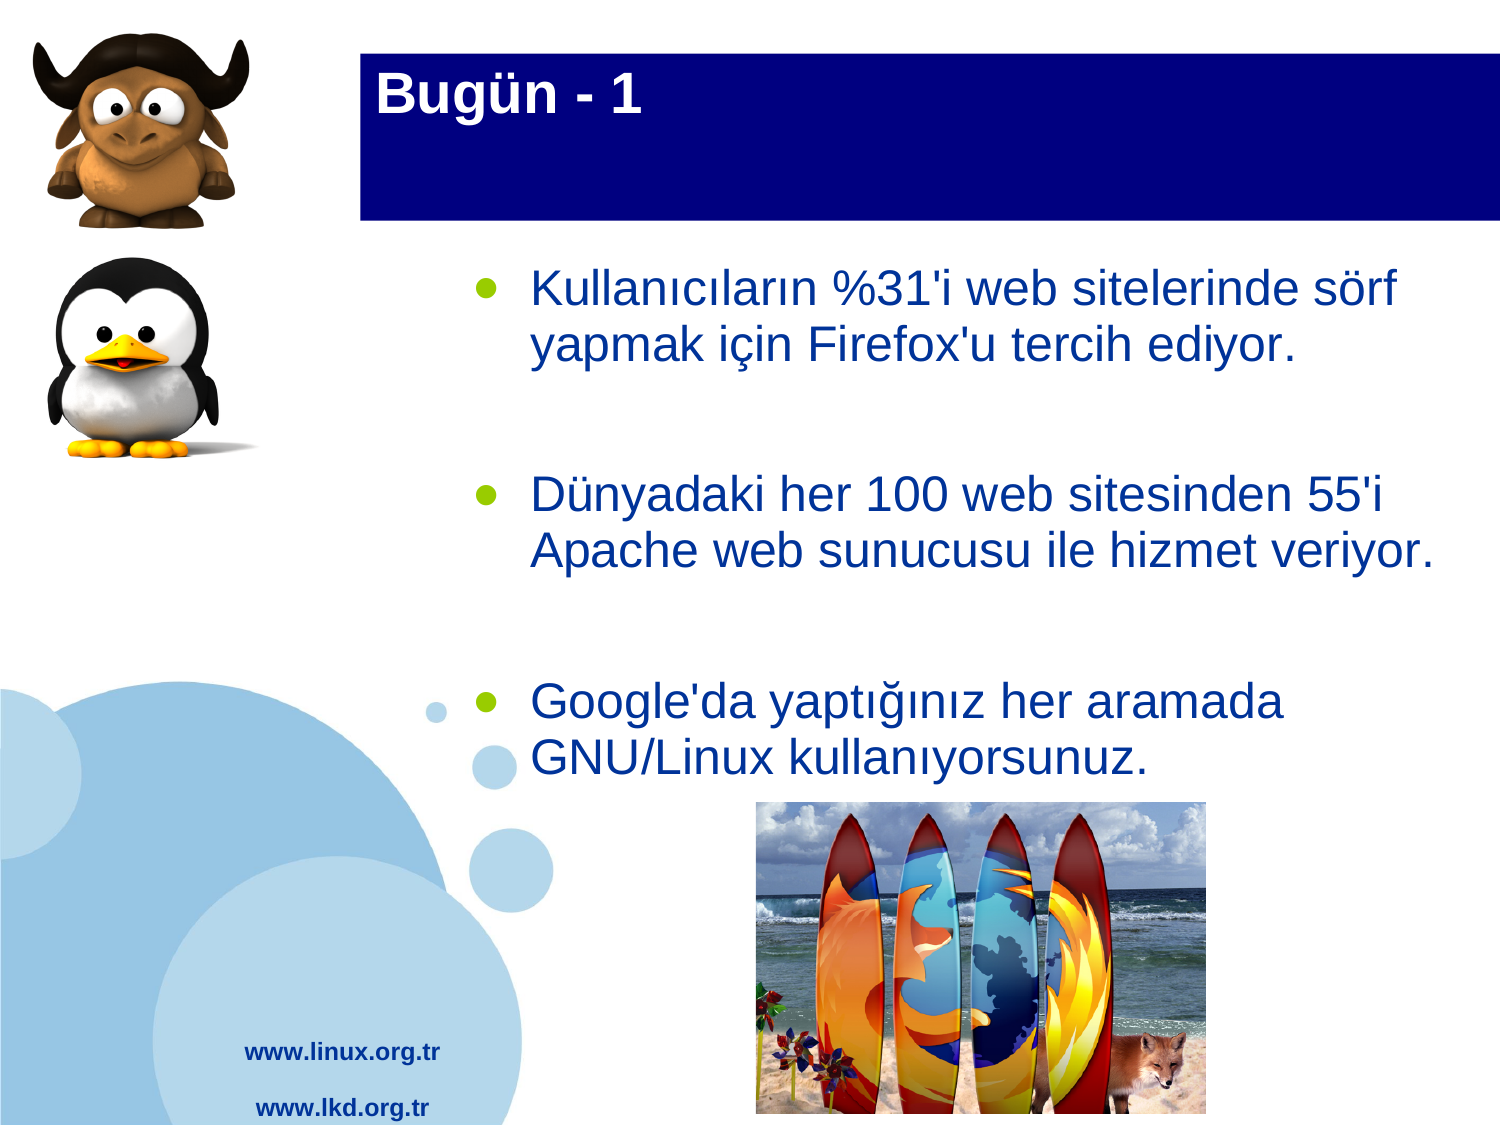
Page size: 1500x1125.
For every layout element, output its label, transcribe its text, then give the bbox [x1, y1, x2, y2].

title Bugün - 1 [360, 53, 1500, 221]
picture [0, 638, 625, 1125]
picture [755, 802, 1206, 1114]
picture [29, 29, 255, 242]
list Kullanıcıların %31'i web sitelerinde sörf yapmak için Firefox'u tercih ediyor. Dünyadaki her 100 web sitesinden 55'i Apache web sunucusu ile hizmet veriyor. Google'da yaptığınız her aramada GNU/Linux kullanıyorsunuz. [459, 252, 1471, 915]
picture [35, 247, 261, 473]
